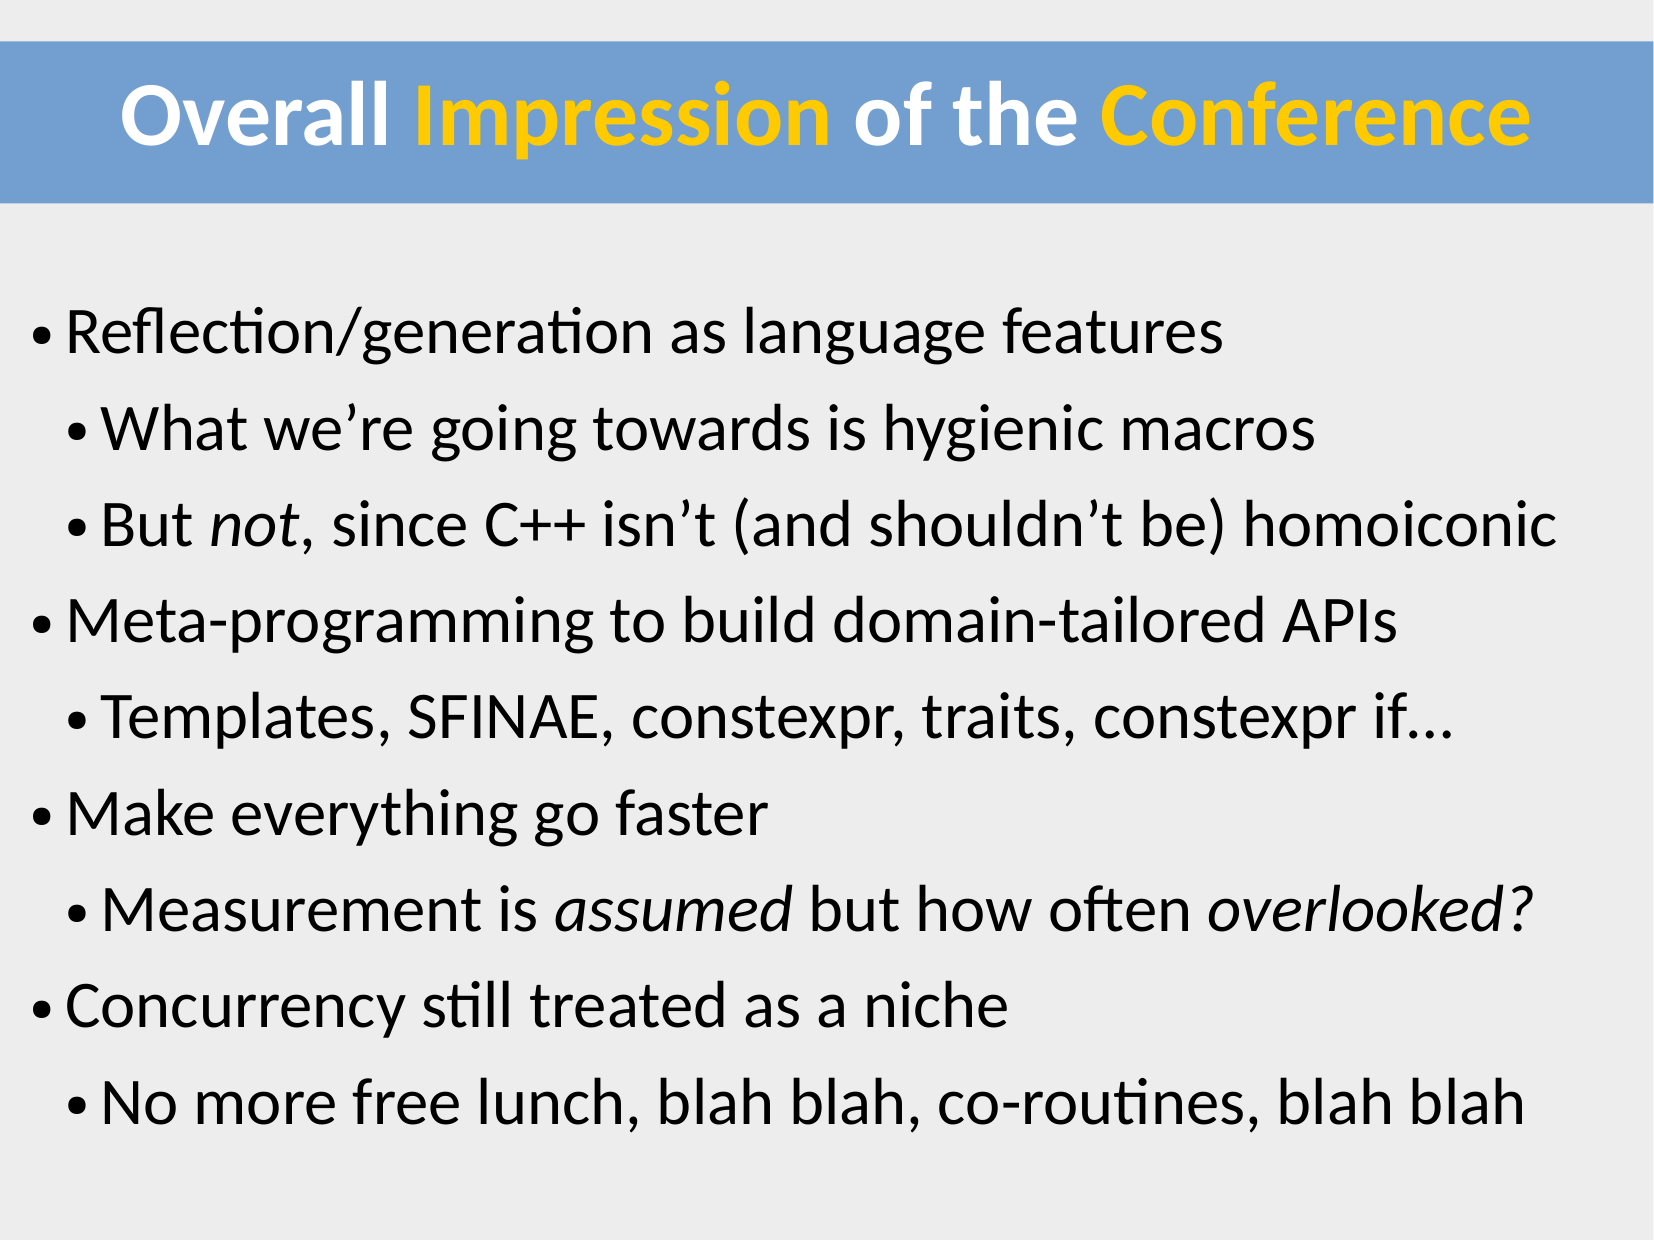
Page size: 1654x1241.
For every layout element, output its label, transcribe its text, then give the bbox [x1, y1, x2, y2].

text_box Reflection/generation as language features What we’re going towards is hygienic macros But not, since C++ isn’t (and shouldn’t be) homoiconic Meta-programming to build domain-tailored APIs Templates, SFINAE, constexpr, traits, constexpr if… Make everything go faster Measurement is assumed but how often overlooked? Concurrency still treated as a niche No more free lunch, blah blah, co-routines, blah blah [15, 296, 1636, 1149]
title Overall Impression of the Conference [0, 41, 1654, 204]
